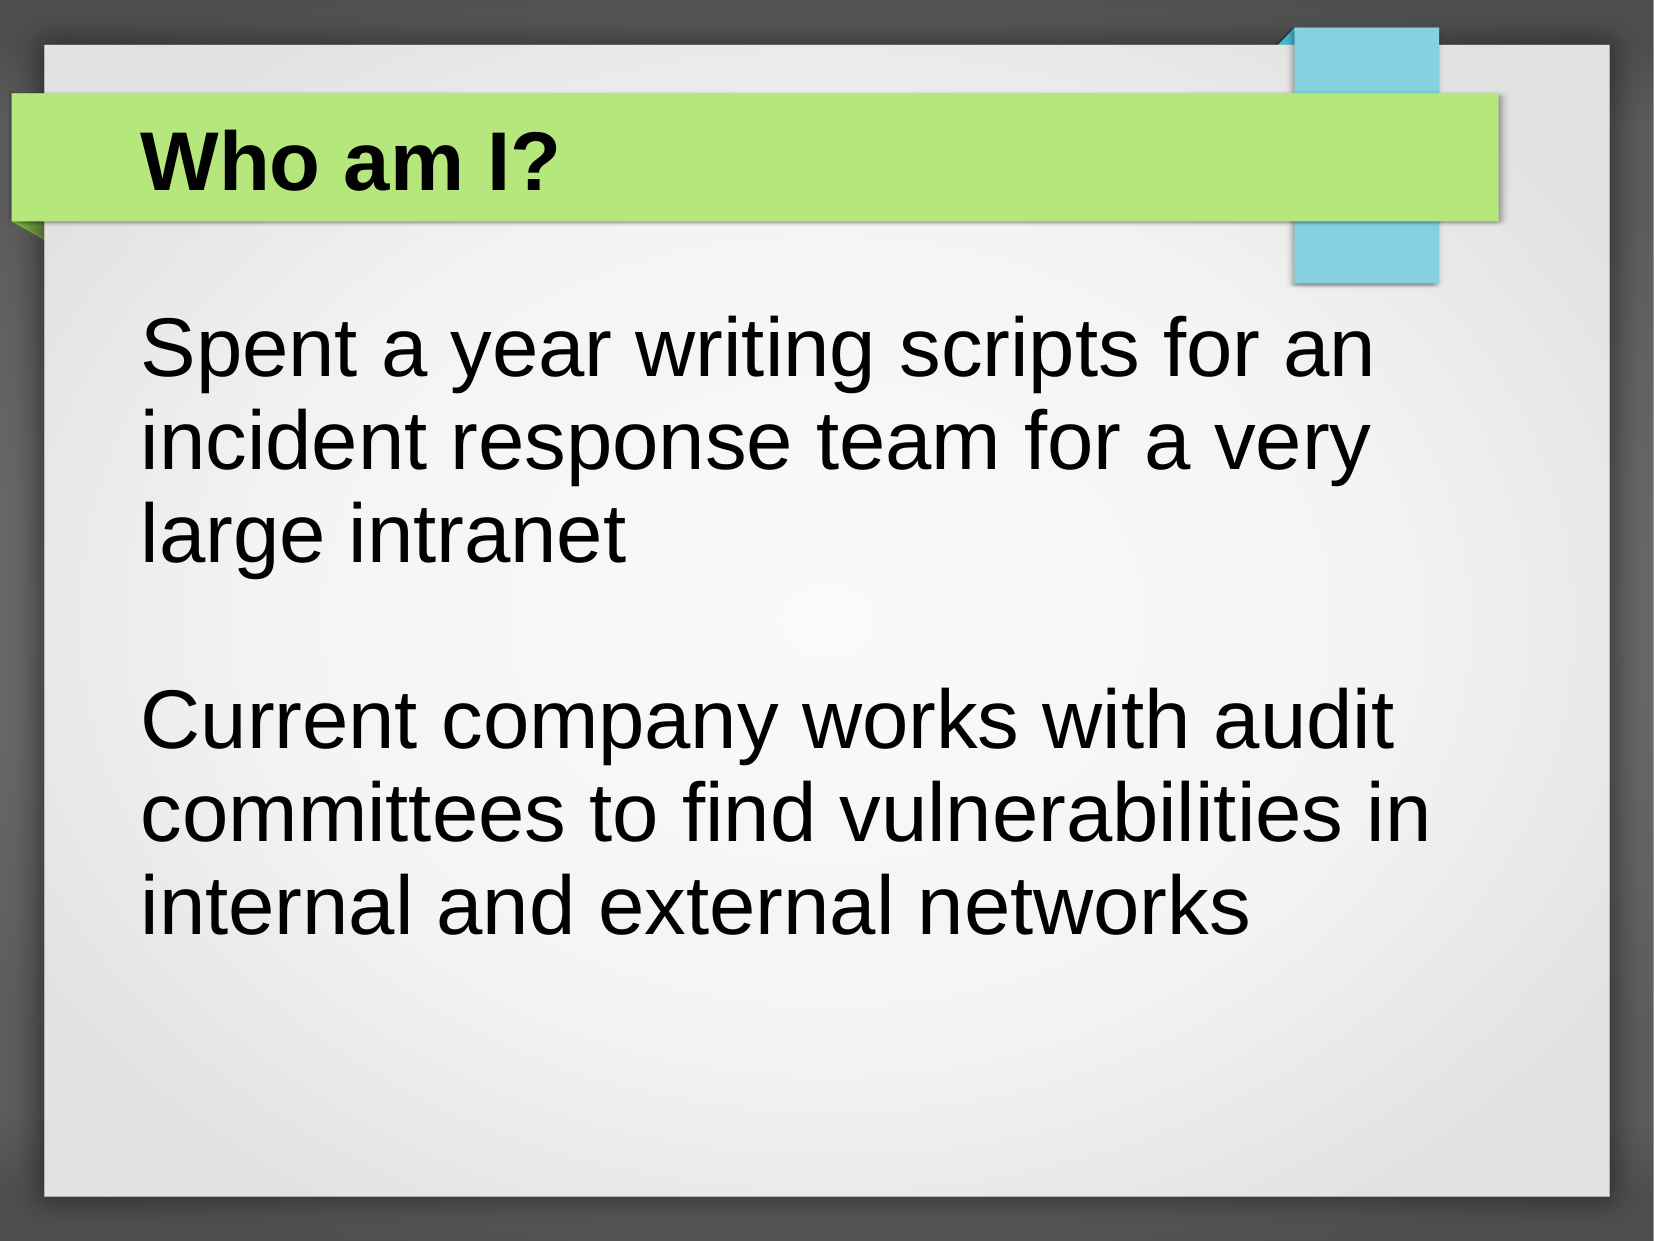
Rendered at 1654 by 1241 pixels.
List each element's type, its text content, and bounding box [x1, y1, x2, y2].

text_box Who am I? Spent a year writing scripts for an incident response team for a very large intranet Current company works with audit committees to find vulnerabilities in internal and external networks [126, 108, 1471, 961]
picture [0, 0, 1654, 1241]
